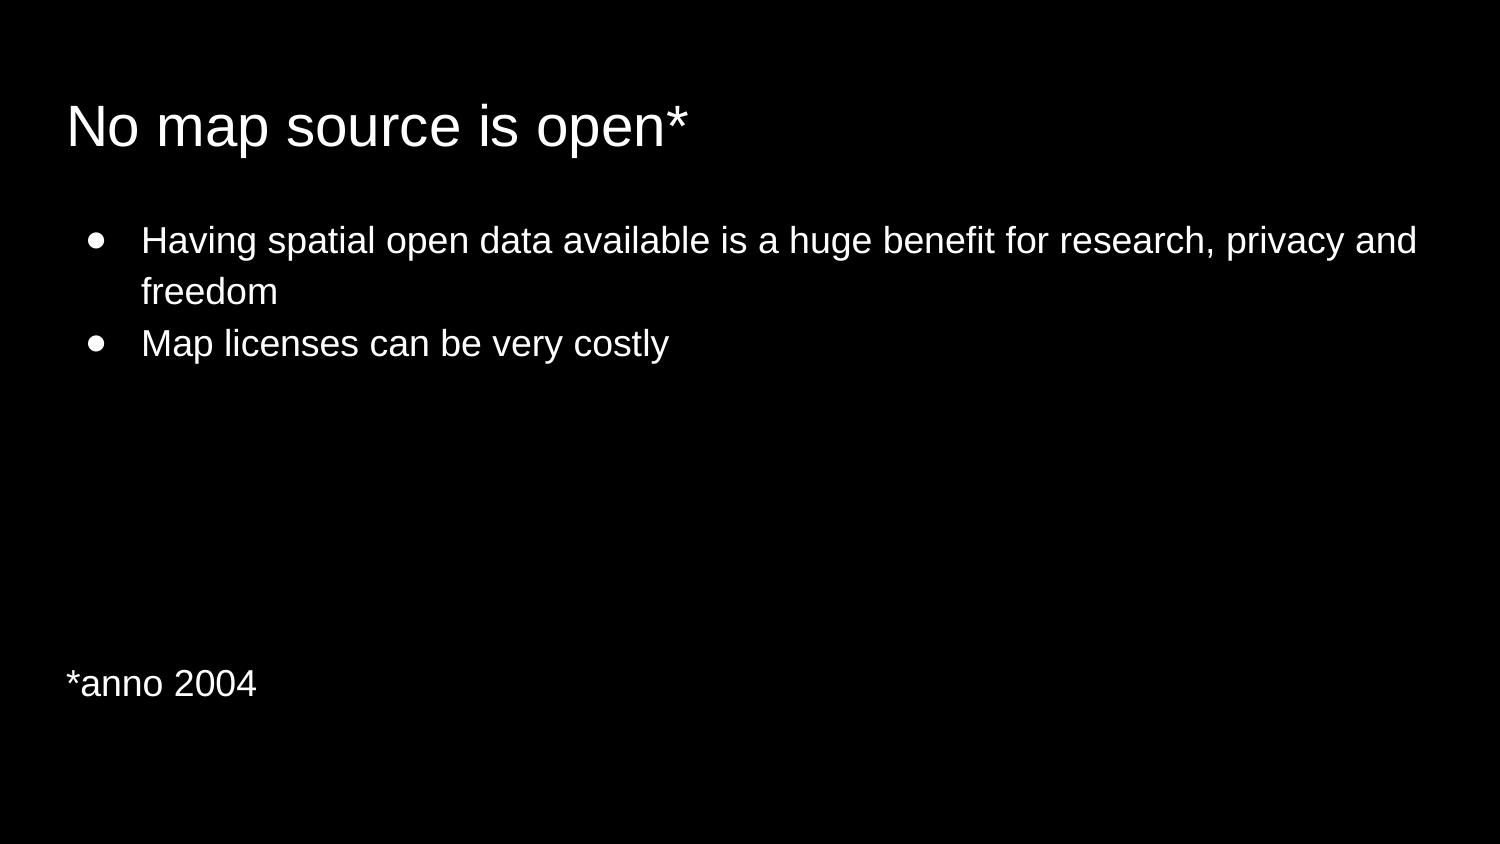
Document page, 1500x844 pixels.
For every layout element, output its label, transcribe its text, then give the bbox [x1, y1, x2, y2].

title No map source is open* [51, 72, 1449, 167]
list Having spatial open data available is a huge benefit for research, privacy and freedom Map licenses can be very costly *anno 2004 [51, 193, 1449, 755]
